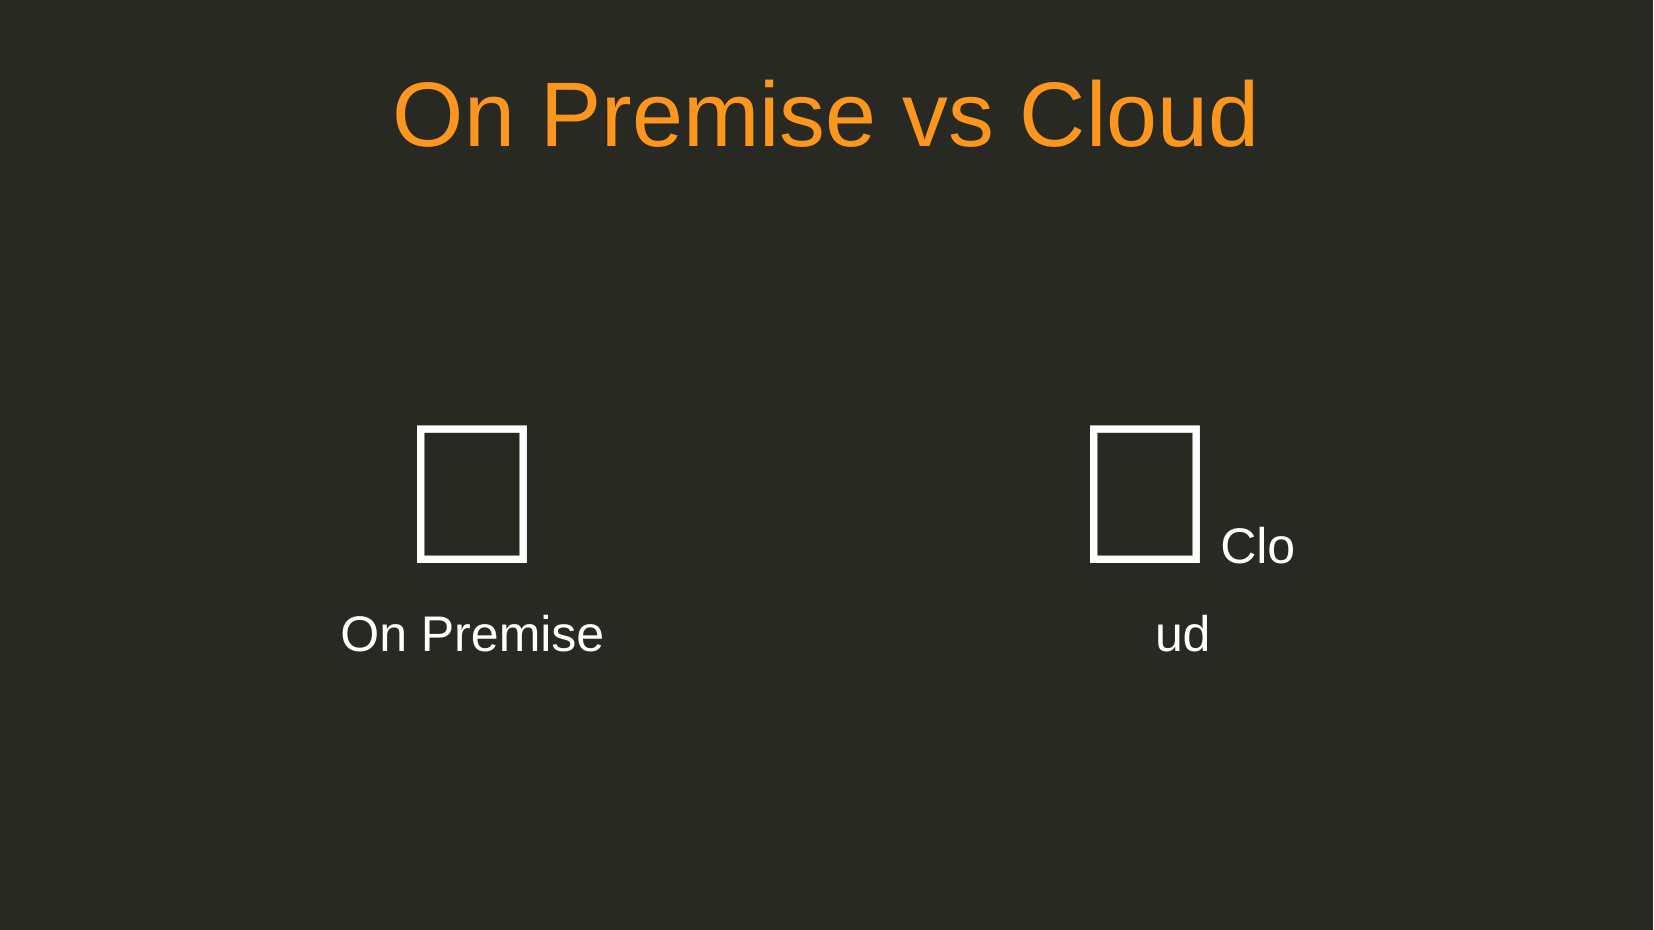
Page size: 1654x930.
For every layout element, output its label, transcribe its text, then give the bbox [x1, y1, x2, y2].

text_box Cloud [1050, 375, 1316, 690]
text_box  On Premise [300, 375, 646, 676]
title On Premise vs Cloud [82, 37, 1571, 193]
